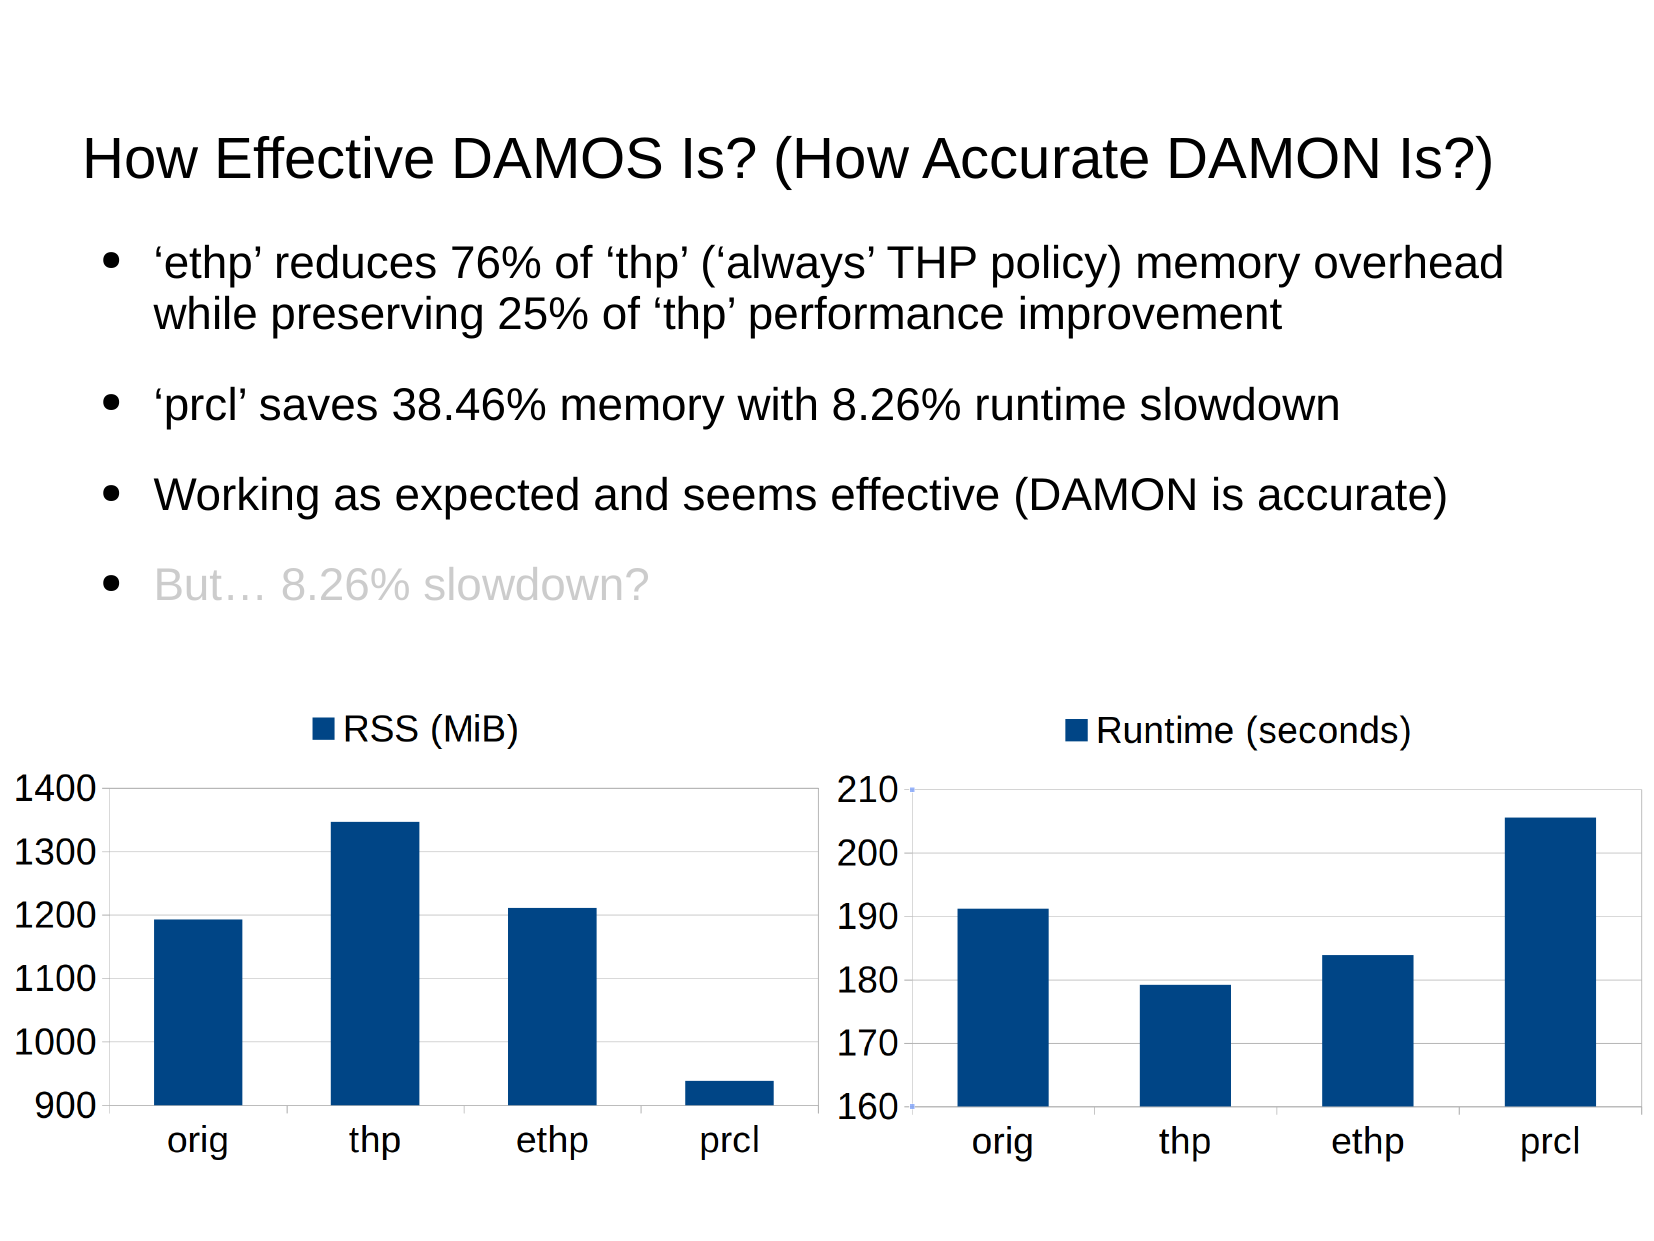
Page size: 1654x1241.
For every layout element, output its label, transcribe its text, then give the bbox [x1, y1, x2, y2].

list ‘ethp’ reduces 76% of ‘thp’ (‘always’ THP policy) memory overhead while preserving 25% of ‘thp’ performance improvement ‘prcl’ saves 38.46% memory with 8.26% runtime slowdown Working as expected and seems effective (DAMON is accurate) But… 8.26% slowdown? [82, 236, 1571, 710]
picture [6, 704, 1654, 1165]
title How Effective DAMOS Is? (How Accurate DAMON Is?) [82, 108, 1571, 210]
